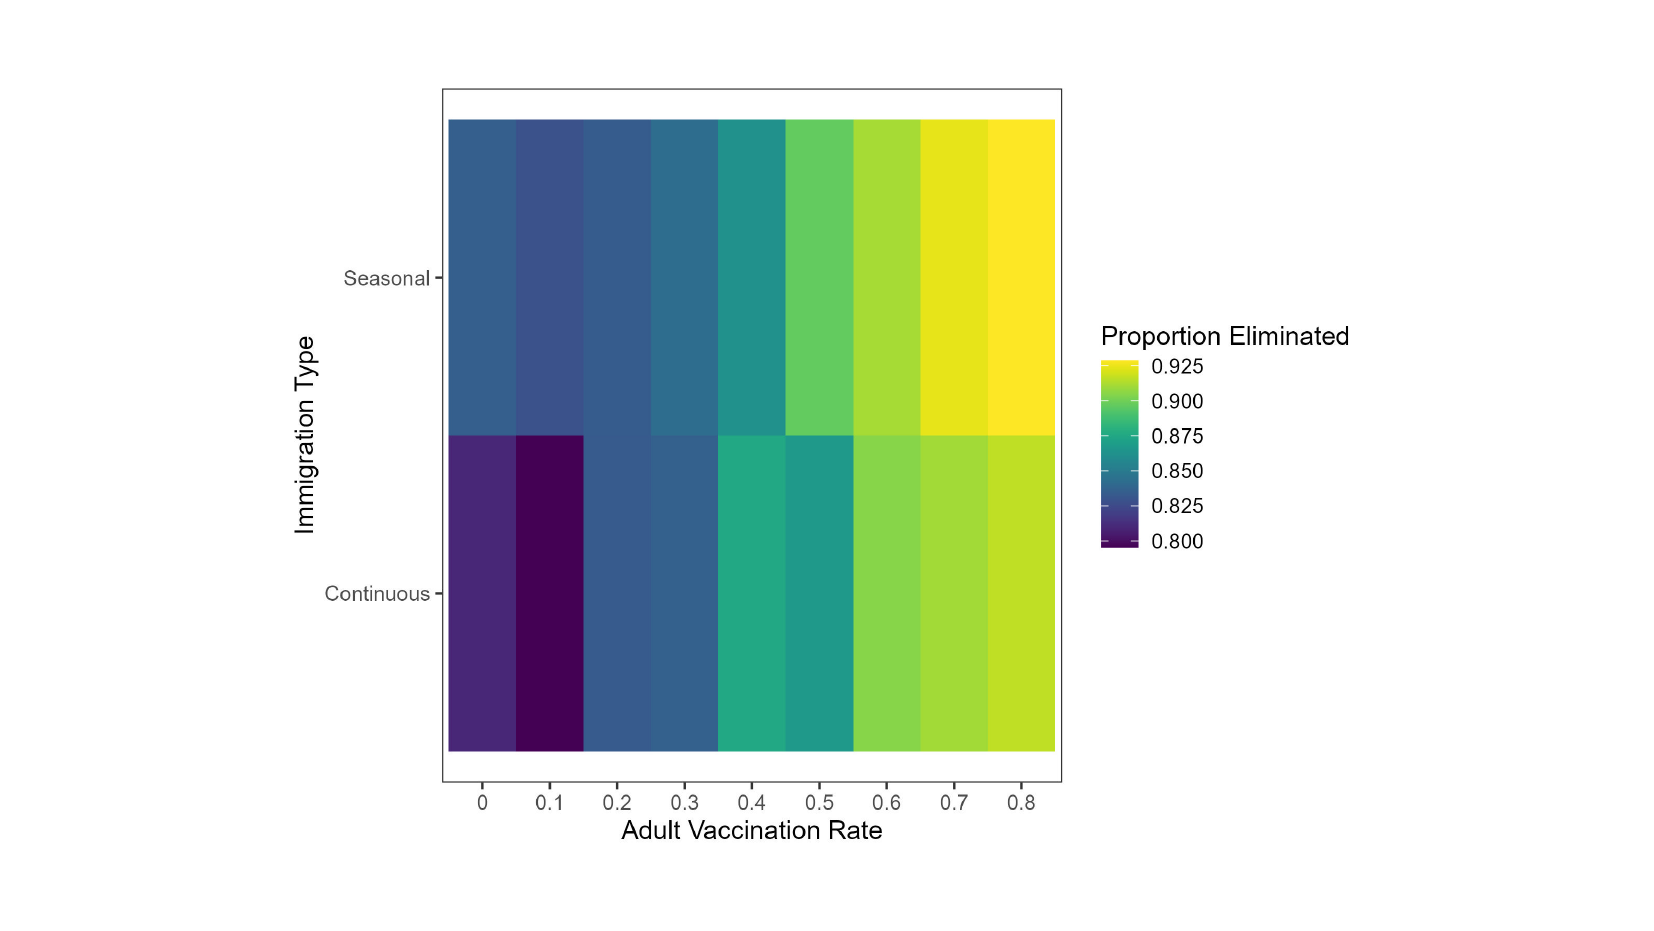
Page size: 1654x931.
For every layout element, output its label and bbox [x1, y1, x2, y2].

picture [281, 75, 1376, 857]
